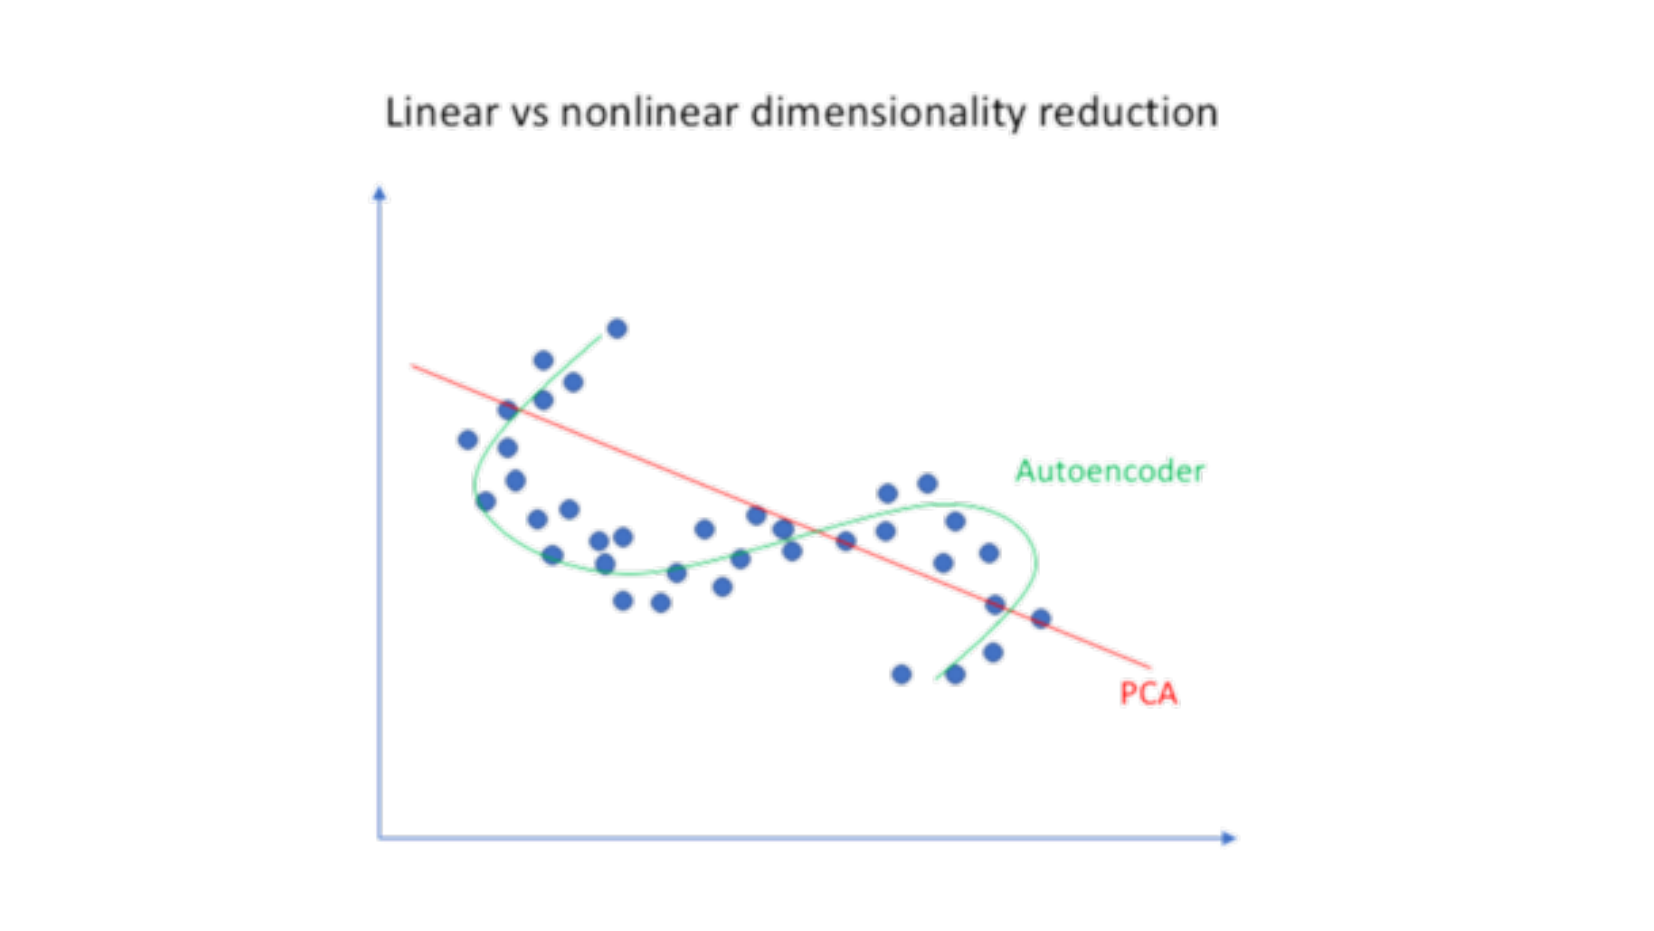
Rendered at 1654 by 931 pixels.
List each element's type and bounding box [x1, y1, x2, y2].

picture [337, 63, 1276, 877]
